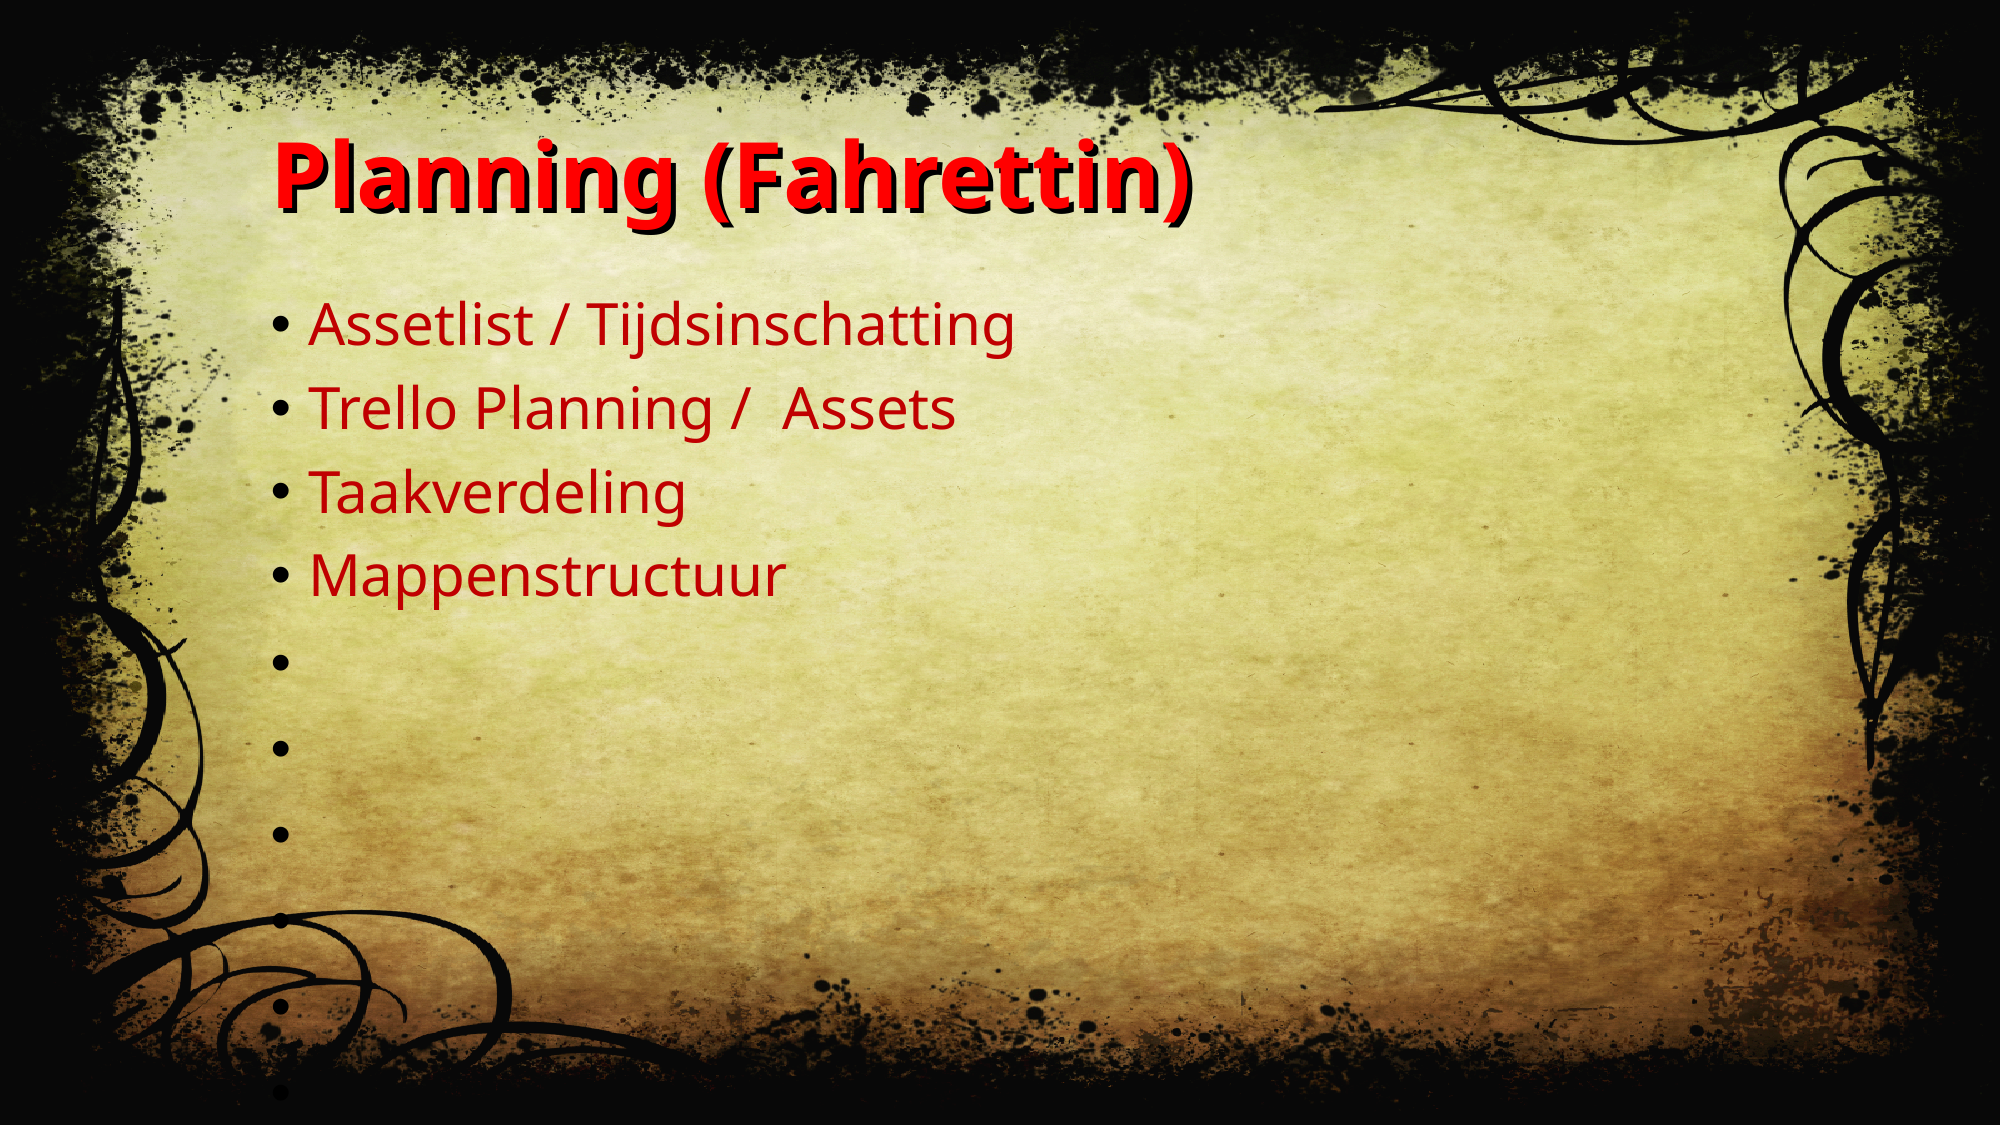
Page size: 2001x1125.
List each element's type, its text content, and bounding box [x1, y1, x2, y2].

title Planning (Fahrettin) [255, 70, 1981, 288]
list Assetlist / Tijdsinschatting Trello Planning / Assets Taakverdeling Mappenstructuur [255, 288, 1981, 1002]
